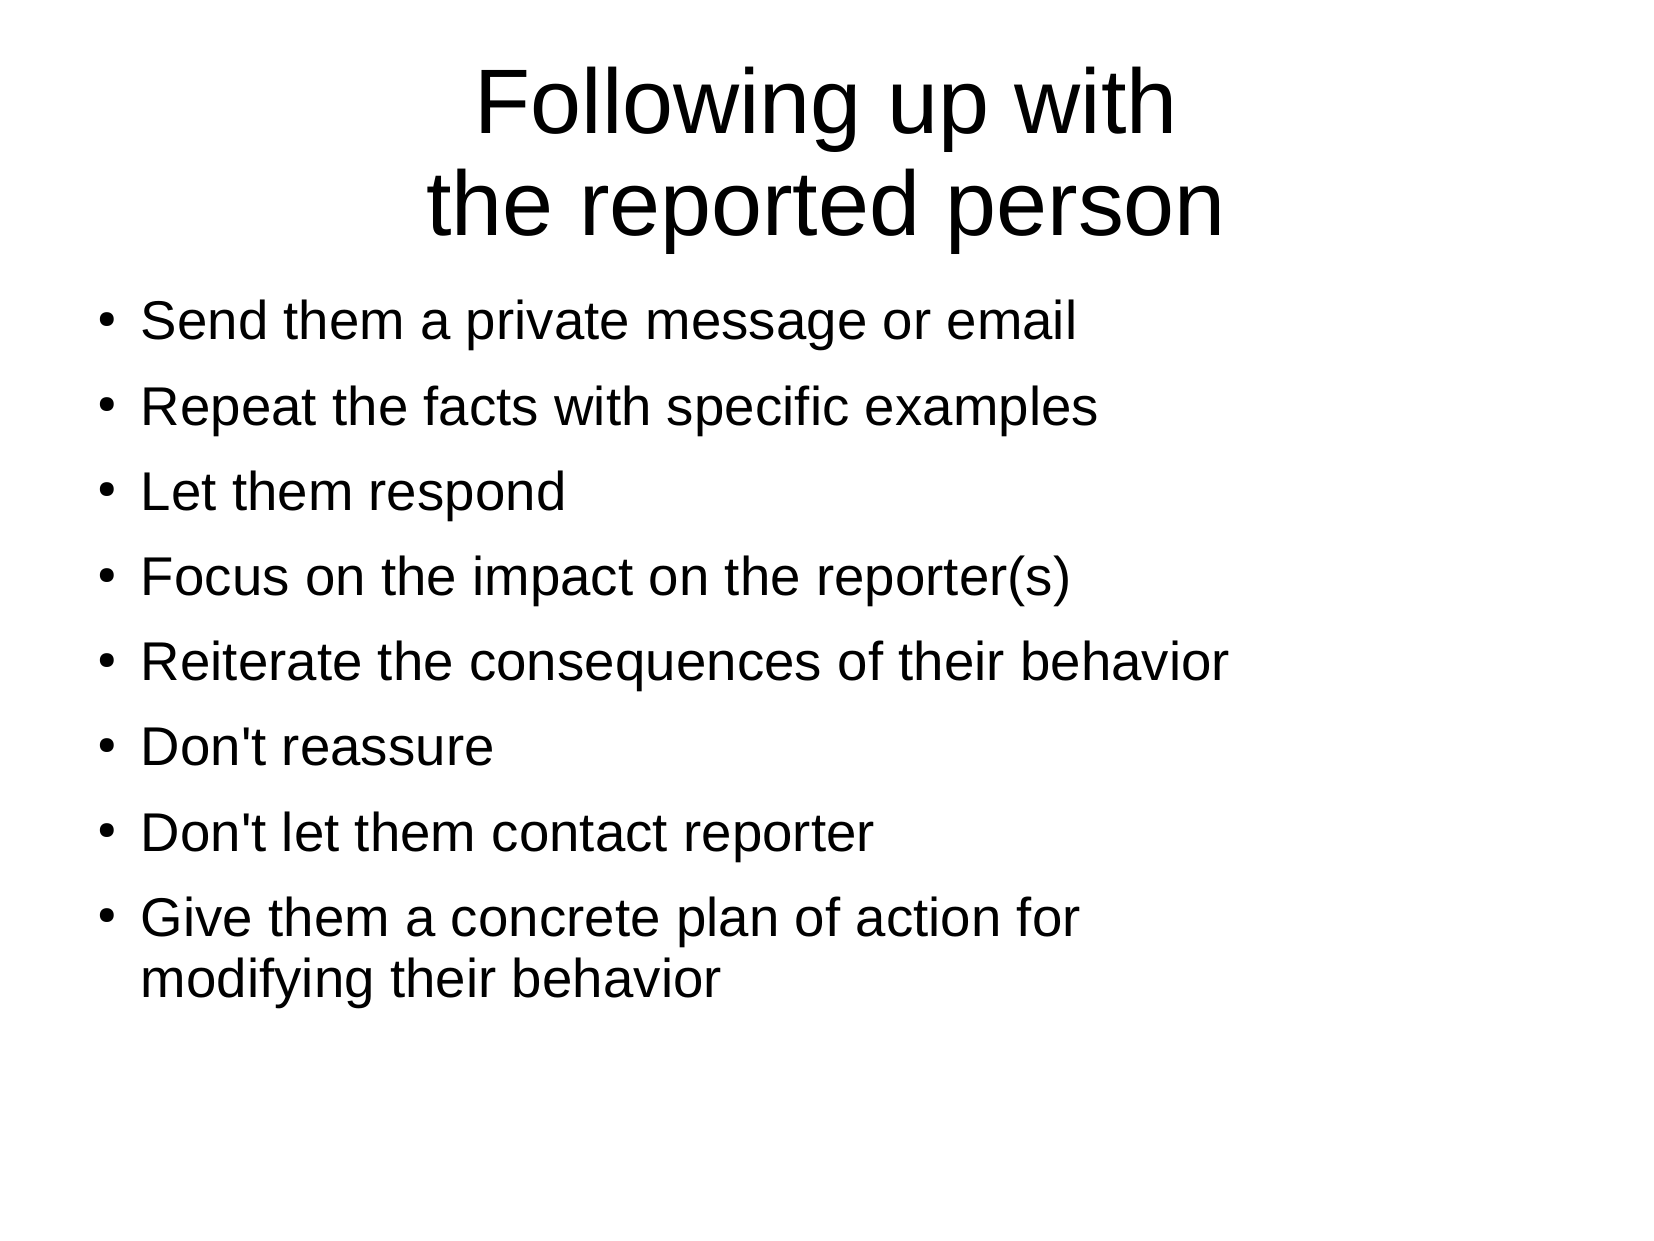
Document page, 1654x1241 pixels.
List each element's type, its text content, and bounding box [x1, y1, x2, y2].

title Following up with the reported person [82, 49, 1571, 257]
list Send them a private message or email Repeat the facts with specific examples Let them respond Focus on the impact on the reporter(s) Reiterate the consequences of their behavior Don't reassure Don't let them contact reporter Give them a concrete plan of action for modifying their behavior [82, 290, 1571, 1010]
